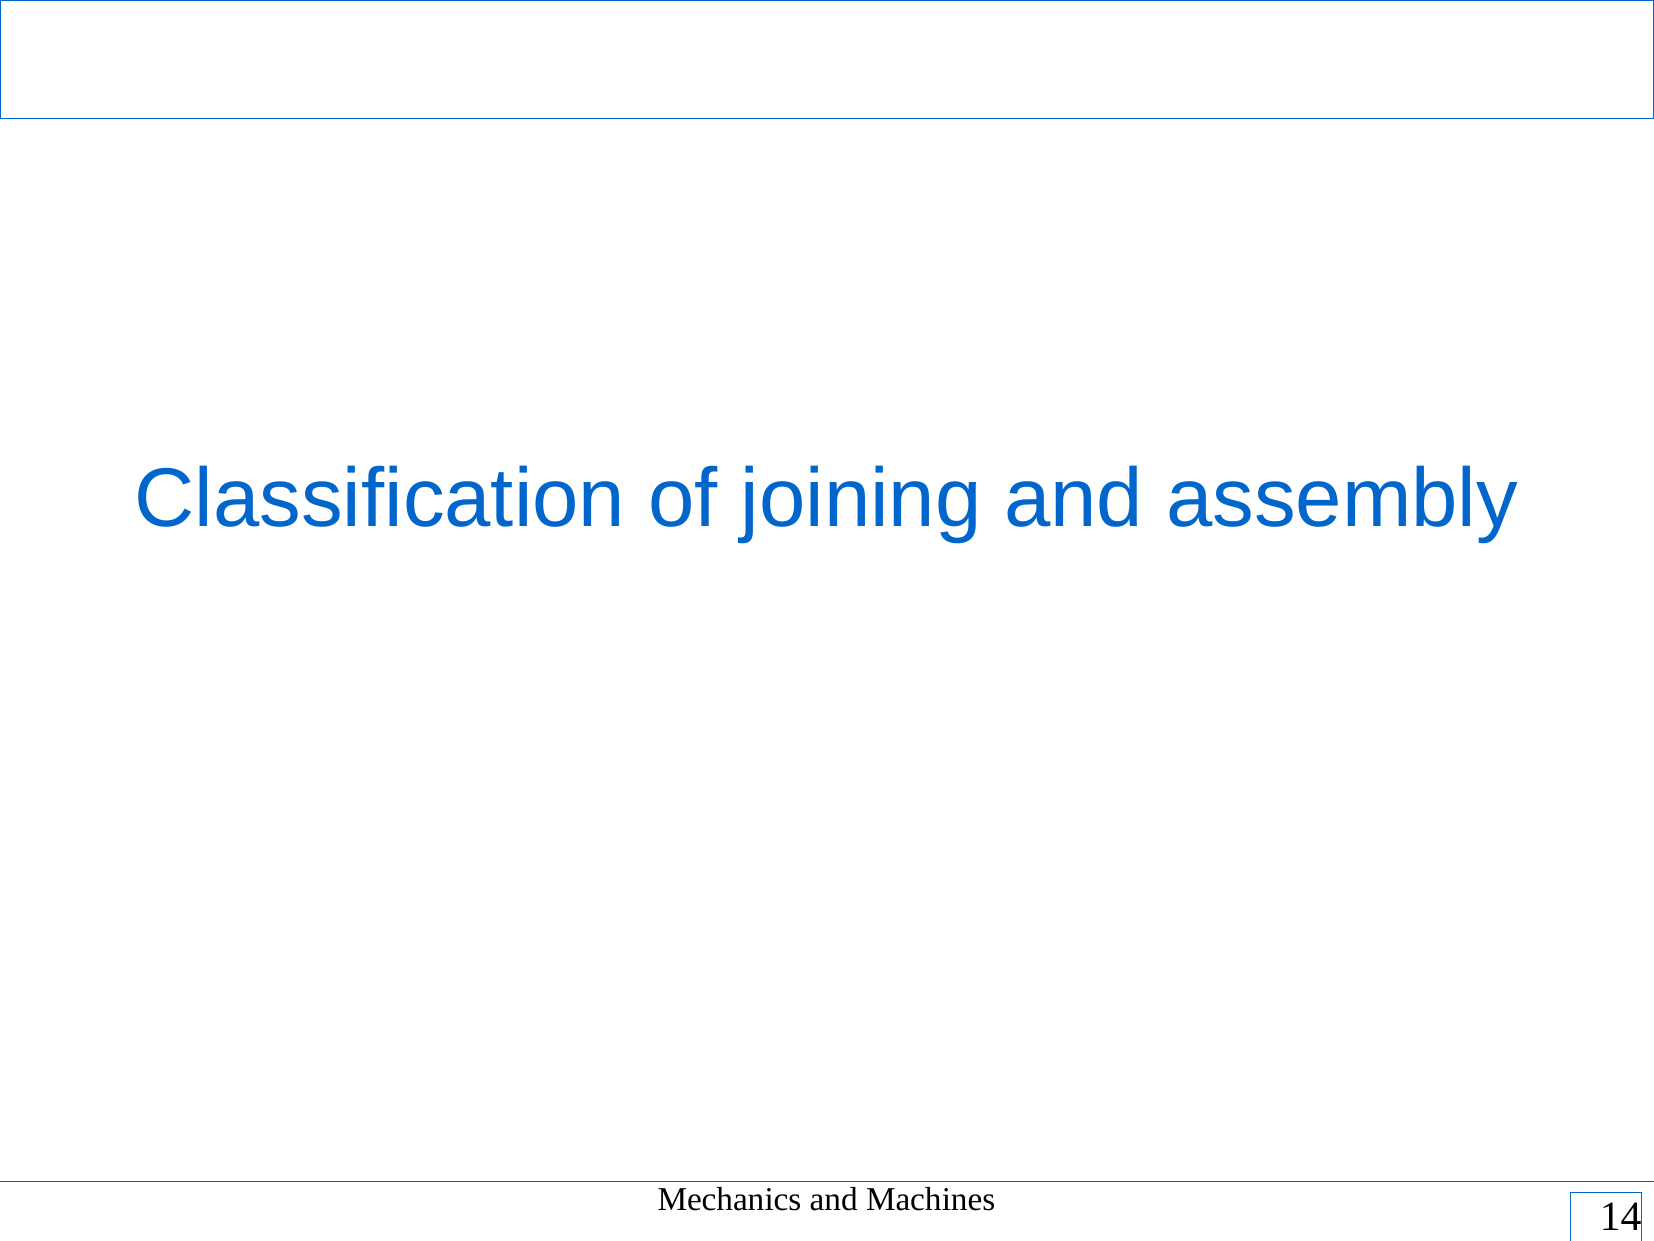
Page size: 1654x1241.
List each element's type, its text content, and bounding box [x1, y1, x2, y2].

title [0, 0, 1654, 119]
text_box Classification of joining and assembly [120, 444, 1534, 646]
